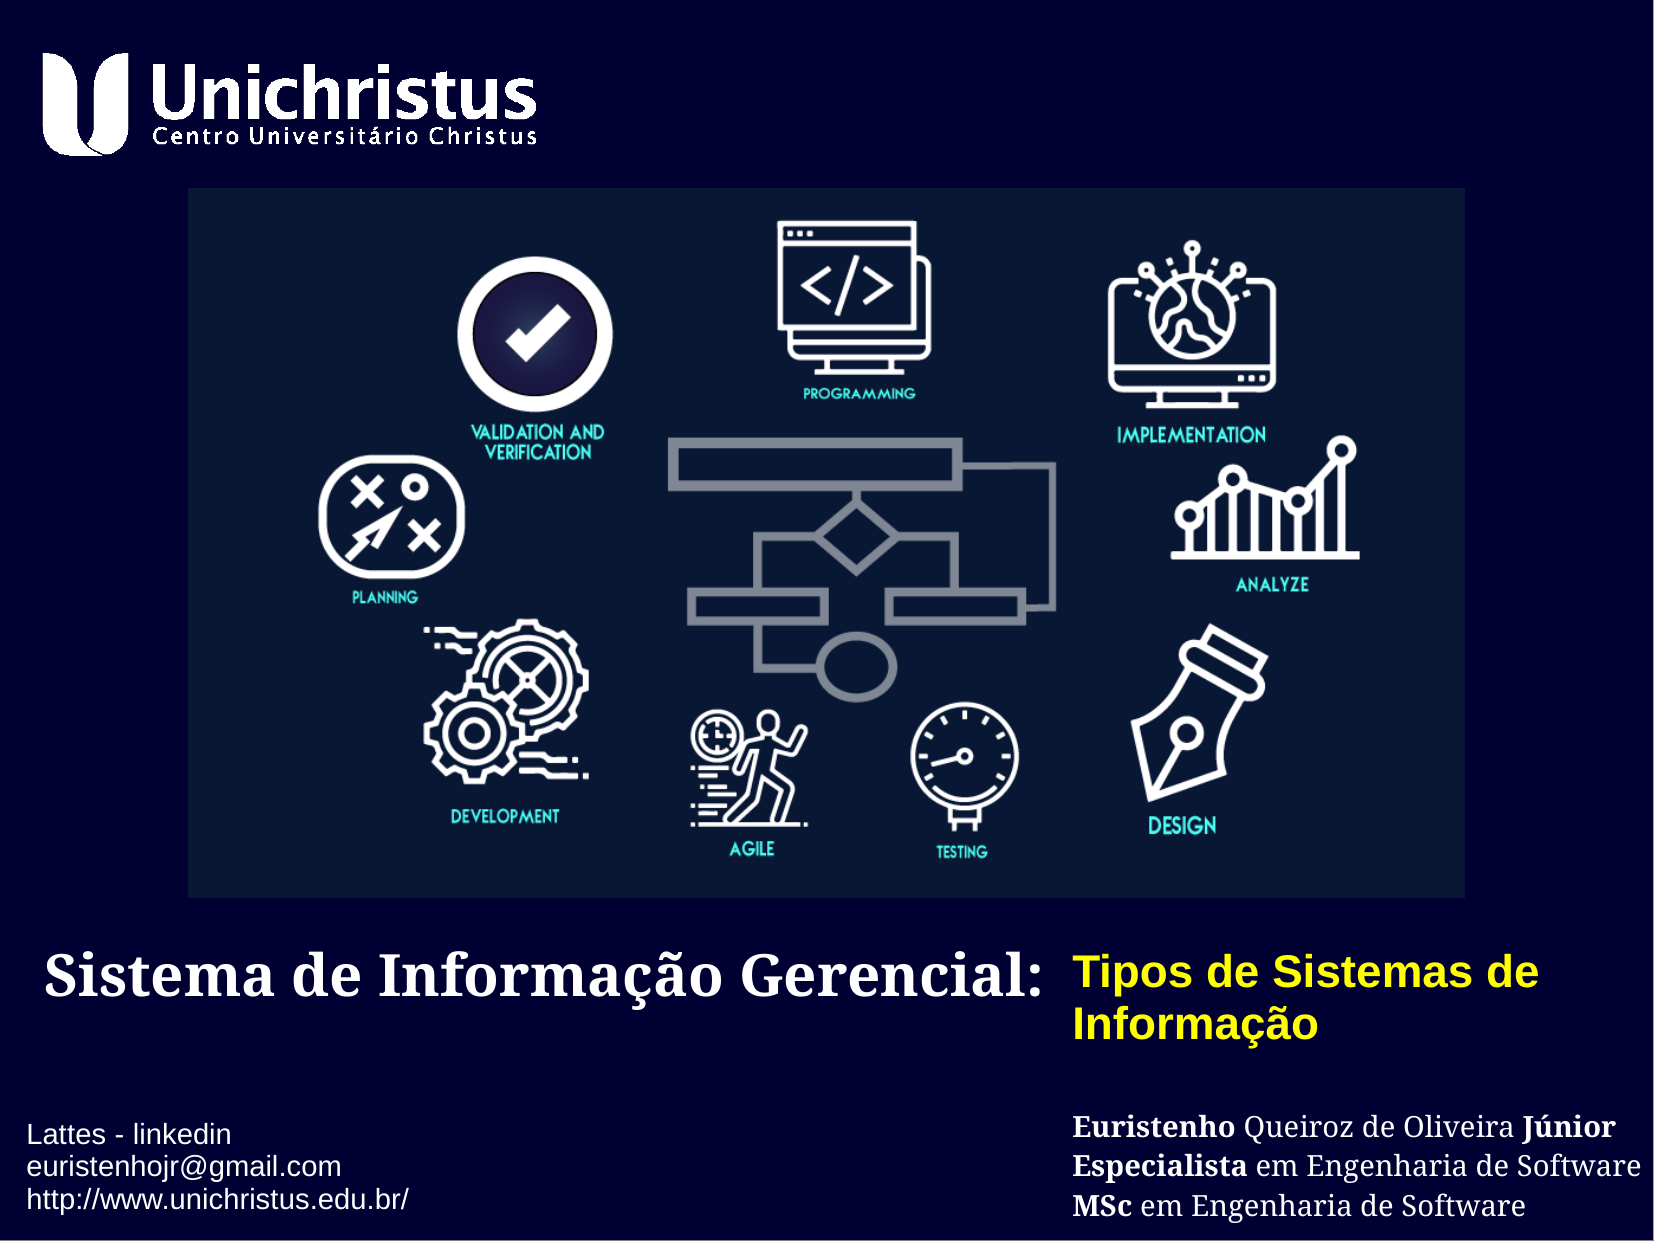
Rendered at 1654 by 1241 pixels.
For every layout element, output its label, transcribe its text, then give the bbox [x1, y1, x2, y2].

picture [35, 47, 544, 159]
text_box Tipos de Sistemas de Informação [1057, 938, 1642, 1149]
text_box [0, 0, 1654, 1241]
picture [188, 188, 1465, 898]
text_box Lattes - linkedin euristenhojr@gmail.com http://www.unichristus.edu.br/ [11, 1110, 532, 1236]
text_box Sistema de Informação Gerencial: [29, 927, 1111, 1049]
text_box Euristenho Queiroz de Oliveira Júnior Especialista em Engenharia de Software MSc em Engenharia de Software [1057, 1098, 1646, 1225]
